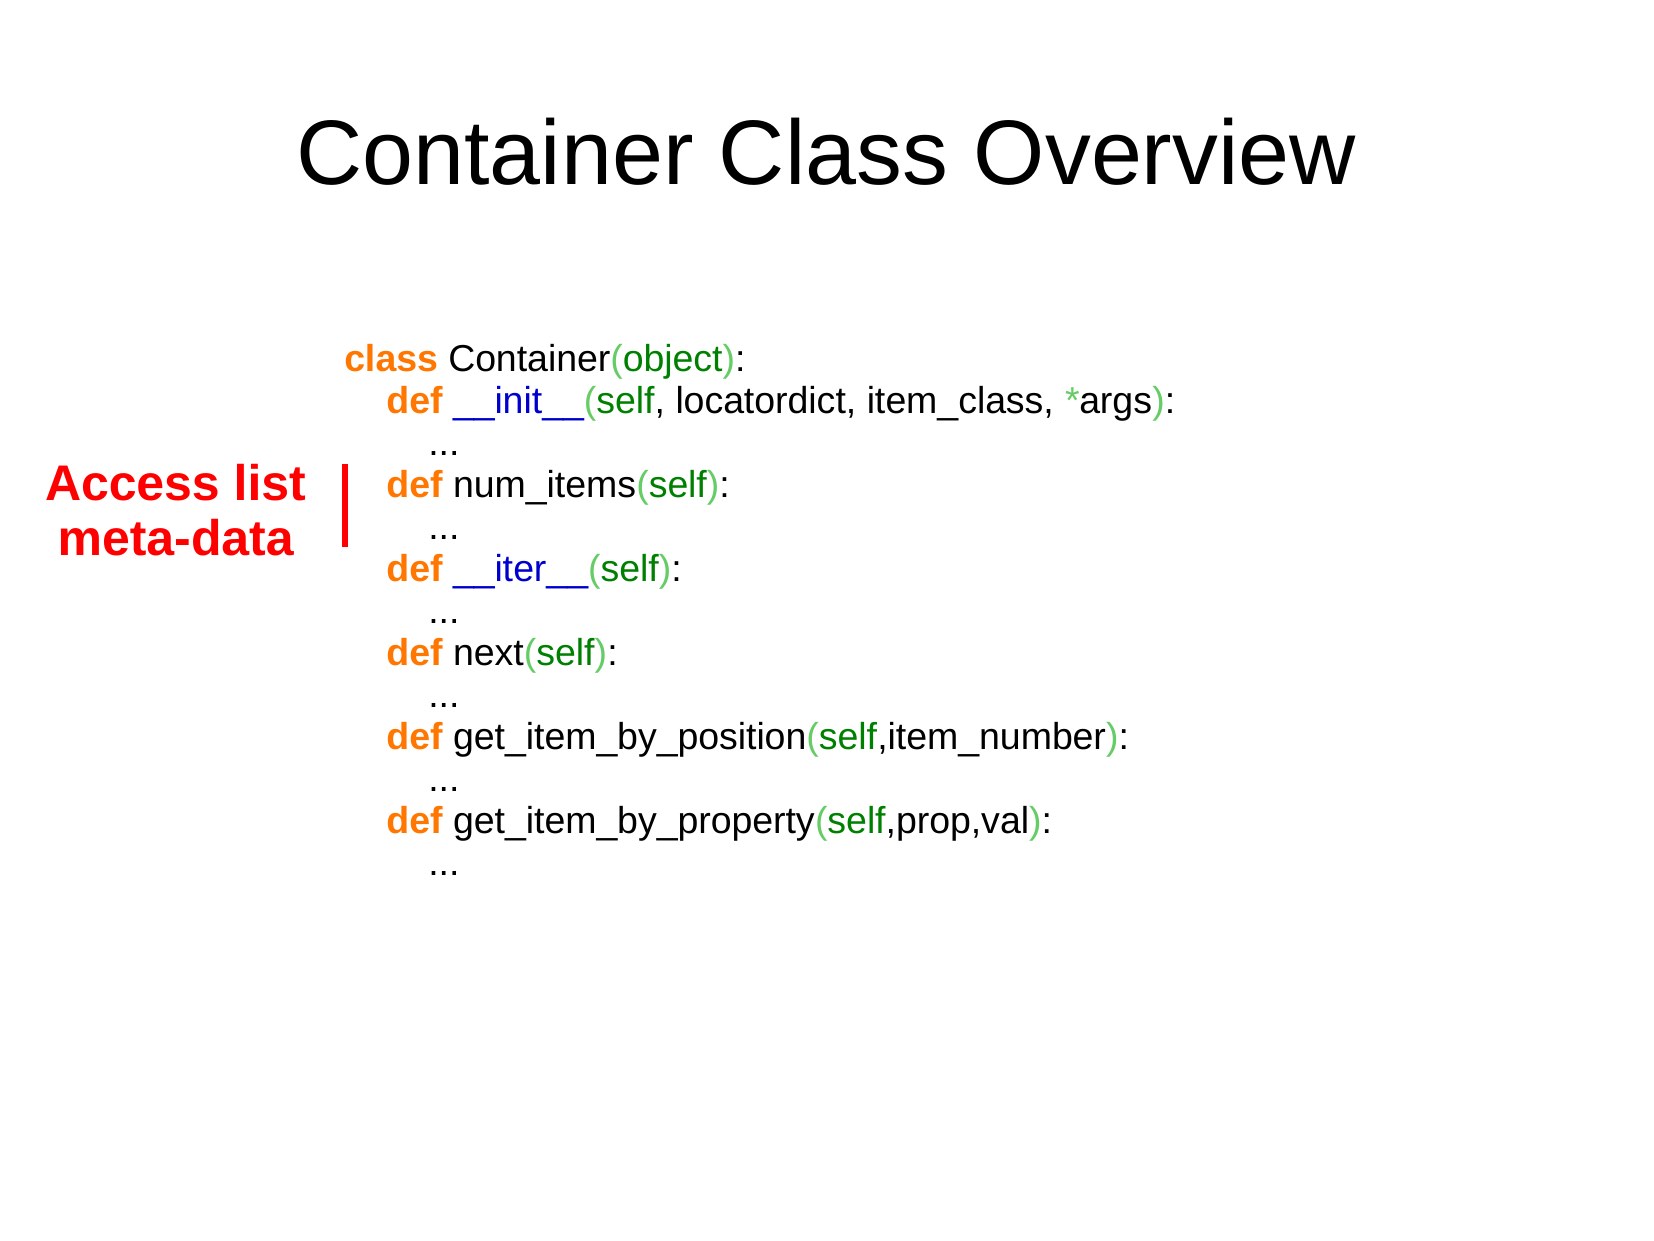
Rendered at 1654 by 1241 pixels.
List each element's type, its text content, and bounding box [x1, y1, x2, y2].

text_box class Container(object): def __init__(self, locatordict, item_class, *args): ... def num_items(self): ... def __iter__(self): ... def next(self): ... def get_item_by_position(self,item_number): ... def get_item_by_property(self,prop,val): ... [329, 330, 1191, 975]
text_box Access list meta-data [30, 447, 322, 575]
title Container Class Overview [82, 49, 1571, 257]
